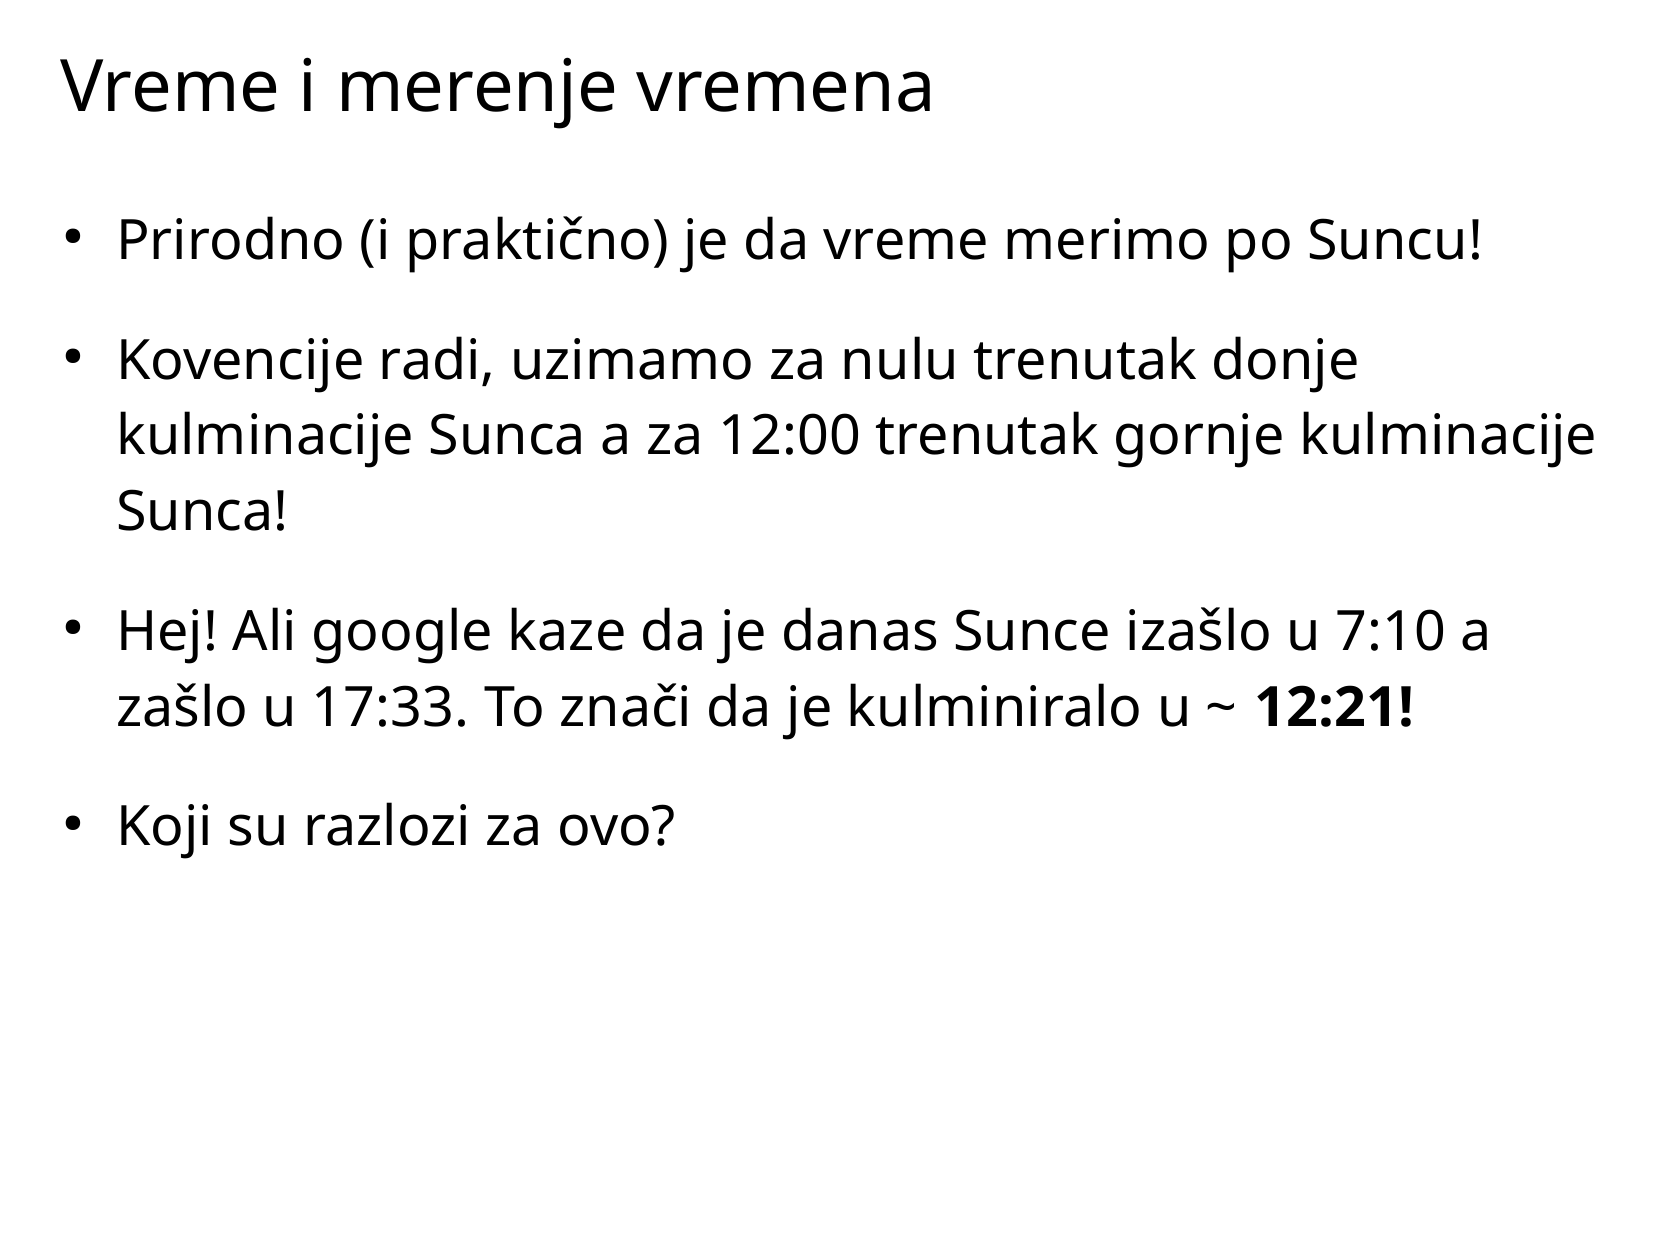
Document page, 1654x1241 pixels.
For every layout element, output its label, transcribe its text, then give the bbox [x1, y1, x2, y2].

list Prirodno (i praktično) je da vreme merimo po Suncu! Kovencije radi, uzimamo za nulu trenutak donje kulminacije Sunca a za 12:00 trenutak gornje kulminacije Sunca! Hej! Ali google kaze da je danas Sunce izašlo u 7:10 a zašlo u 17:33. To znači da je kulminiralo u ~ 12:21! Koji su razlozi za ovo? [45, 199, 1613, 1173]
title Vreme i merenje vremena [59, 17, 1648, 150]
